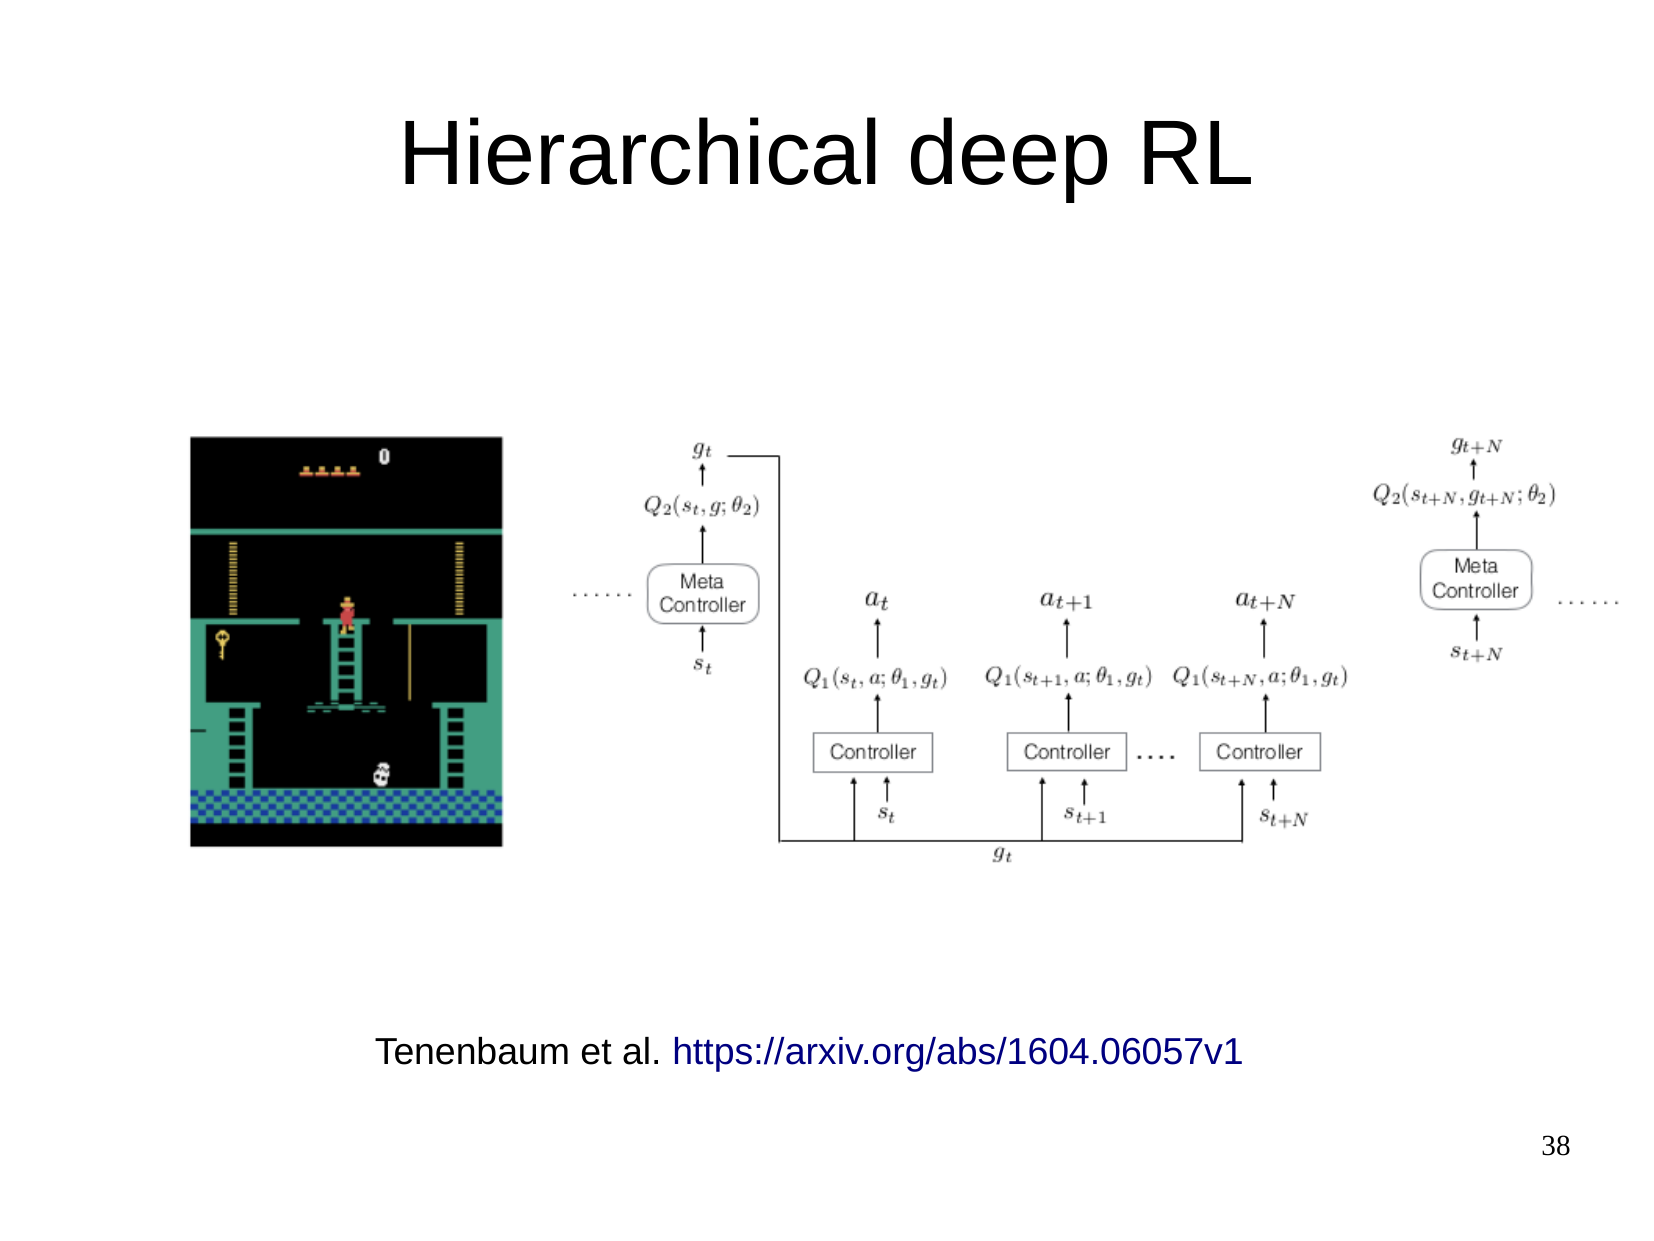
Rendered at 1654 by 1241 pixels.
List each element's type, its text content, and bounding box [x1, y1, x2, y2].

text_box Tenenbaum et al. https://arxiv.org/abs/1604.06057v1 [360, 1023, 1276, 1081]
picture [555, 404, 1639, 878]
title Hierarchical deep RL [82, 49, 1571, 257]
picture [186, 432, 510, 850]
